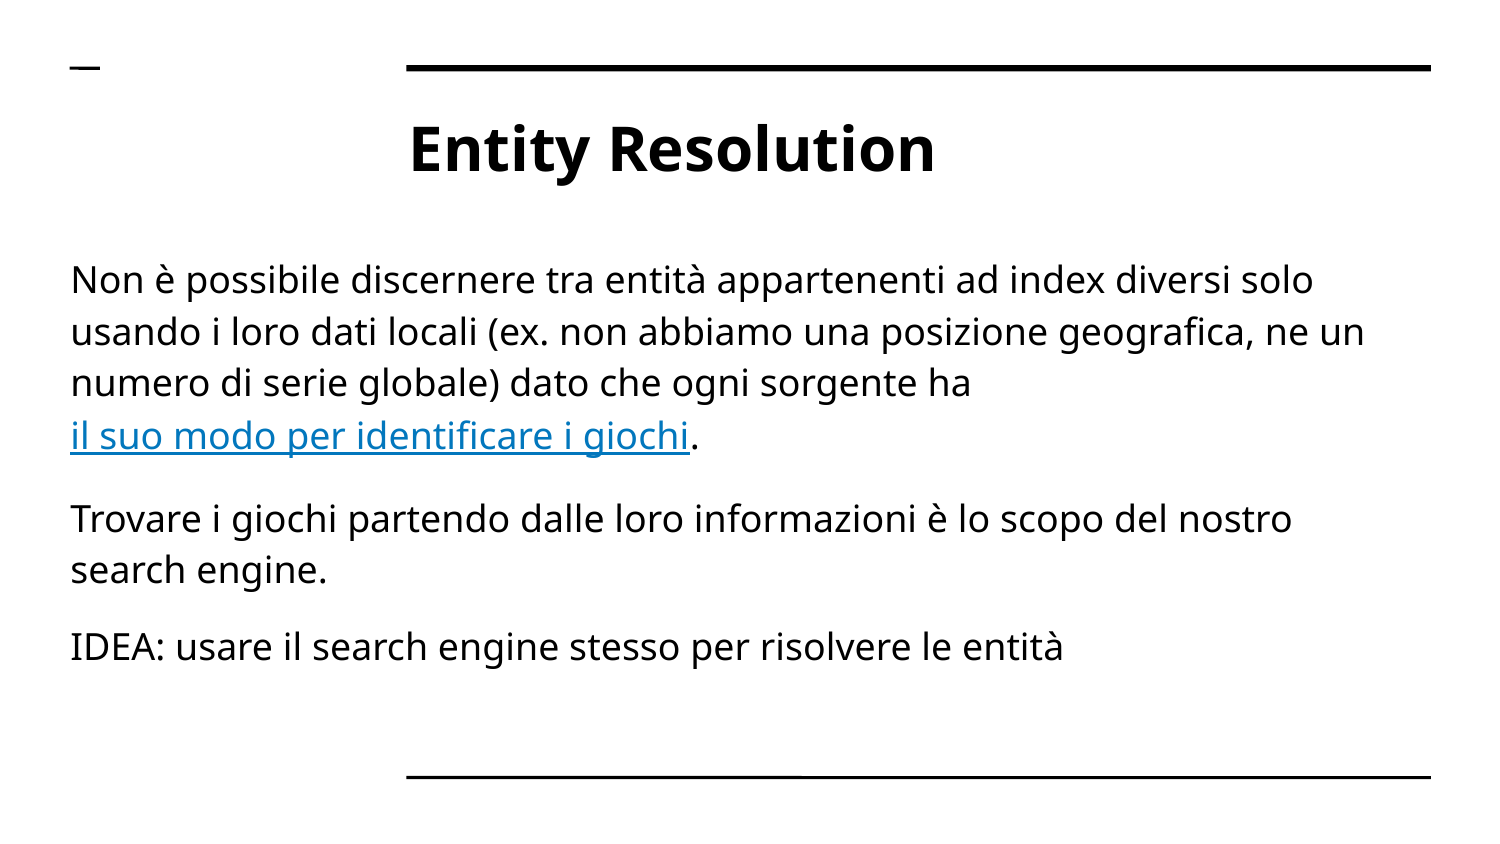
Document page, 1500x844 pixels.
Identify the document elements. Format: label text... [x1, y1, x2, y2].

list Non è possibile discernere tra entità appartenenti ad index diversi solo usando i loro dati locali (ex. non abbiamo una posizione geografica, ne un numero di serie globale) dato che ogni sorgente ha il suo modo per identificare i giochi. Trovare i giochi partendo dalle loro informazioni è lo scopo del nostro search engine. IDEA: usare il search engine stesso per risolvere le entità [55, 233, 1433, 755]
title Entity Resolution [393, 94, 1431, 199]
